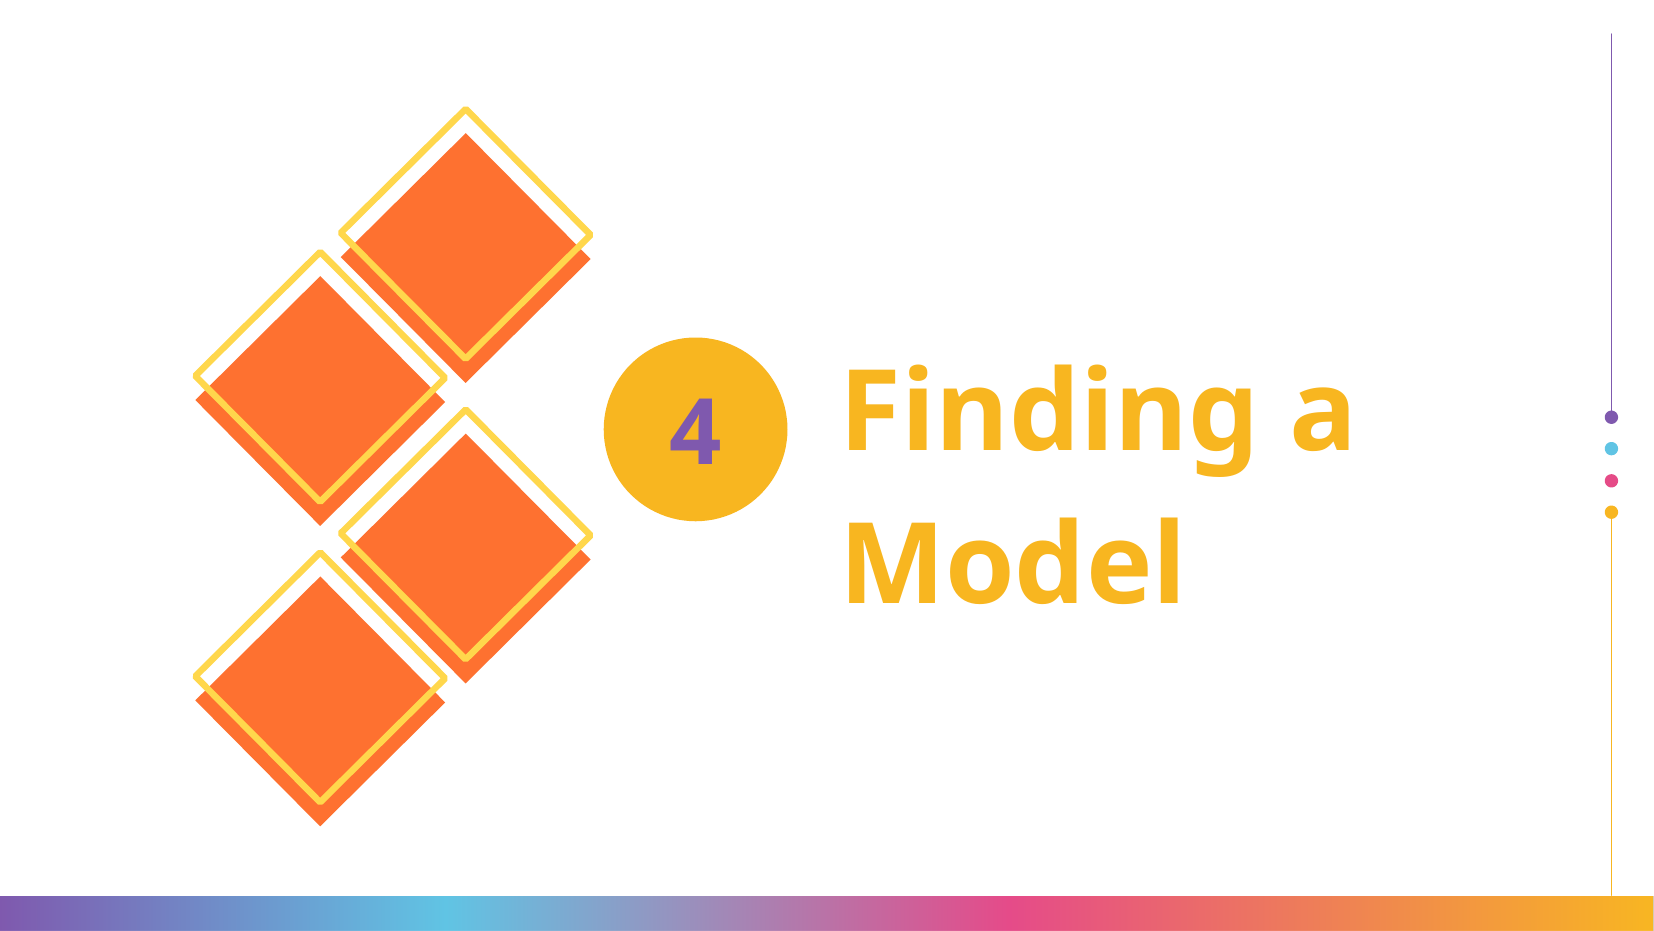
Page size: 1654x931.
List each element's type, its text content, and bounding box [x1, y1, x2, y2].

text_box 4 [603, 337, 788, 522]
picture [0, 896, 1654, 931]
text_box Finding a Model [824, 323, 1538, 601]
